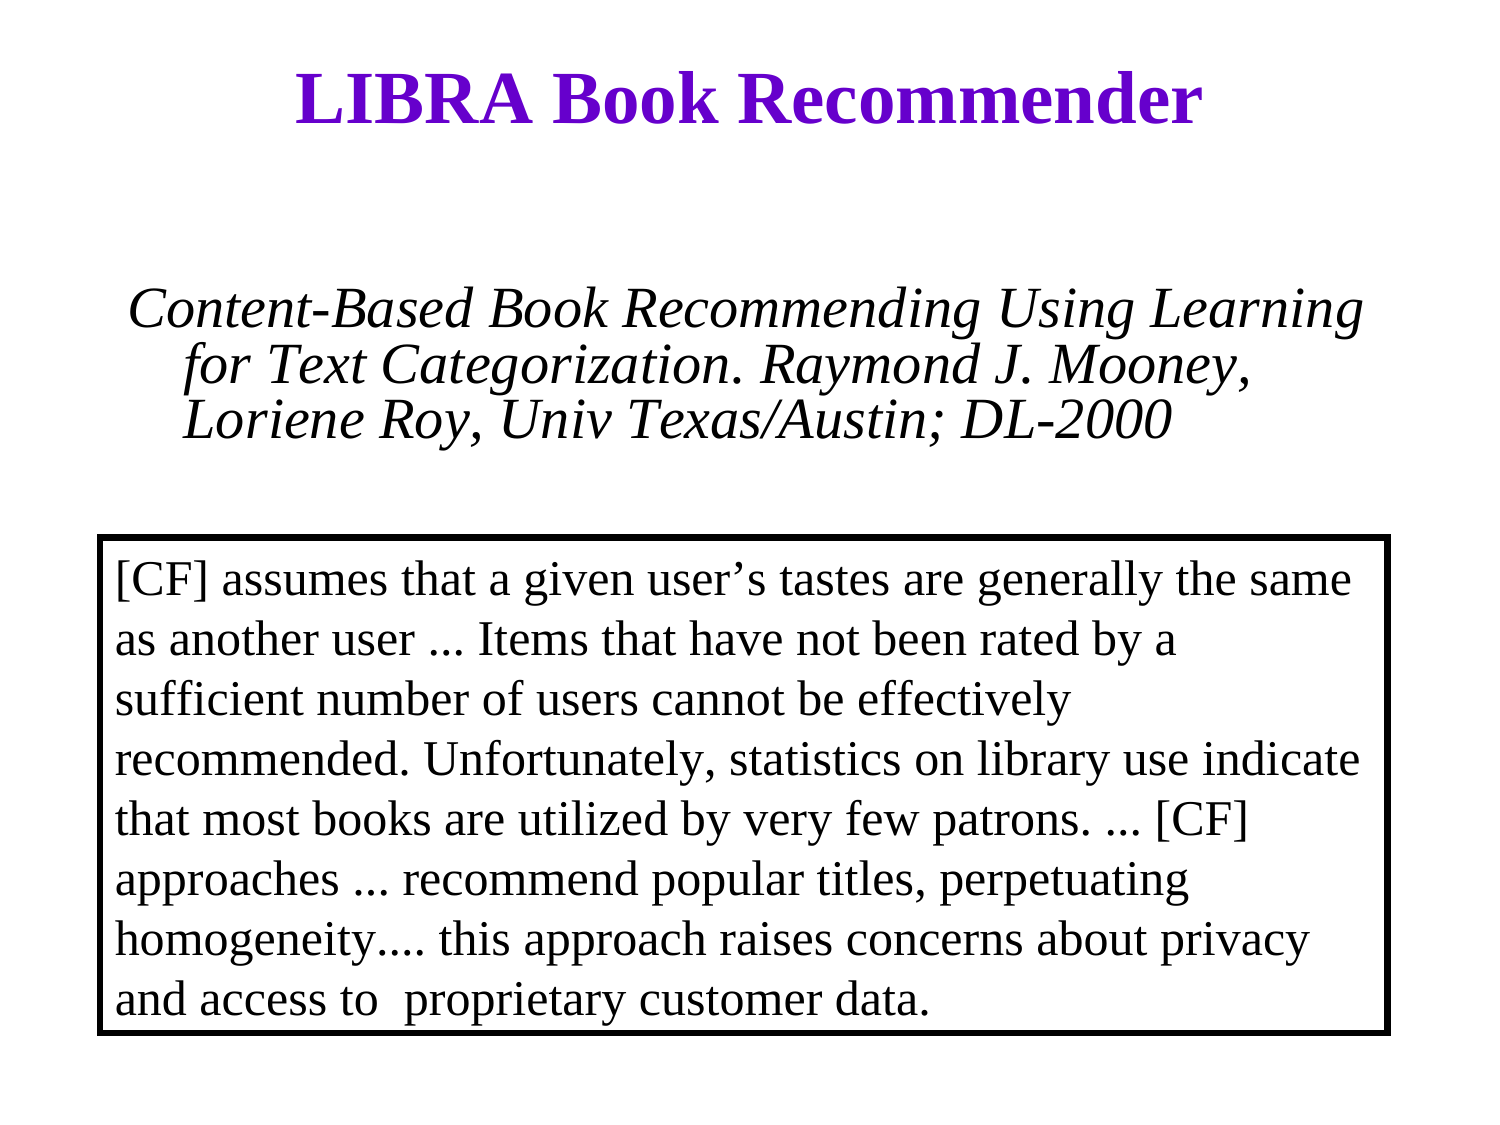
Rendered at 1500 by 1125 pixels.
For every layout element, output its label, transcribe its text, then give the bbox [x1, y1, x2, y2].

list Content-Based Book Recommending Using Learning for Text Categorization. Raymond J. Mooney, Loriene Roy, Univ Texas/Austin; DL-2000 [112, 274, 1388, 463]
text_box [CF] assumes that a given user’s tastes are generally the same as another user ... Items that have not been rated by a sufficient number of users cannot be effectively recommended. Unfortunately, statistics on library use indicate that most books are utilized by very few patrons. ... [CF] approaches ... recommend popular titles, perpetuating homogeneity.... this approach raises concerns about privacy and access to proprietary customer data. [99, 537, 1388, 1033]
title LIBRA Book Recommender [112, 0, 1388, 188]
